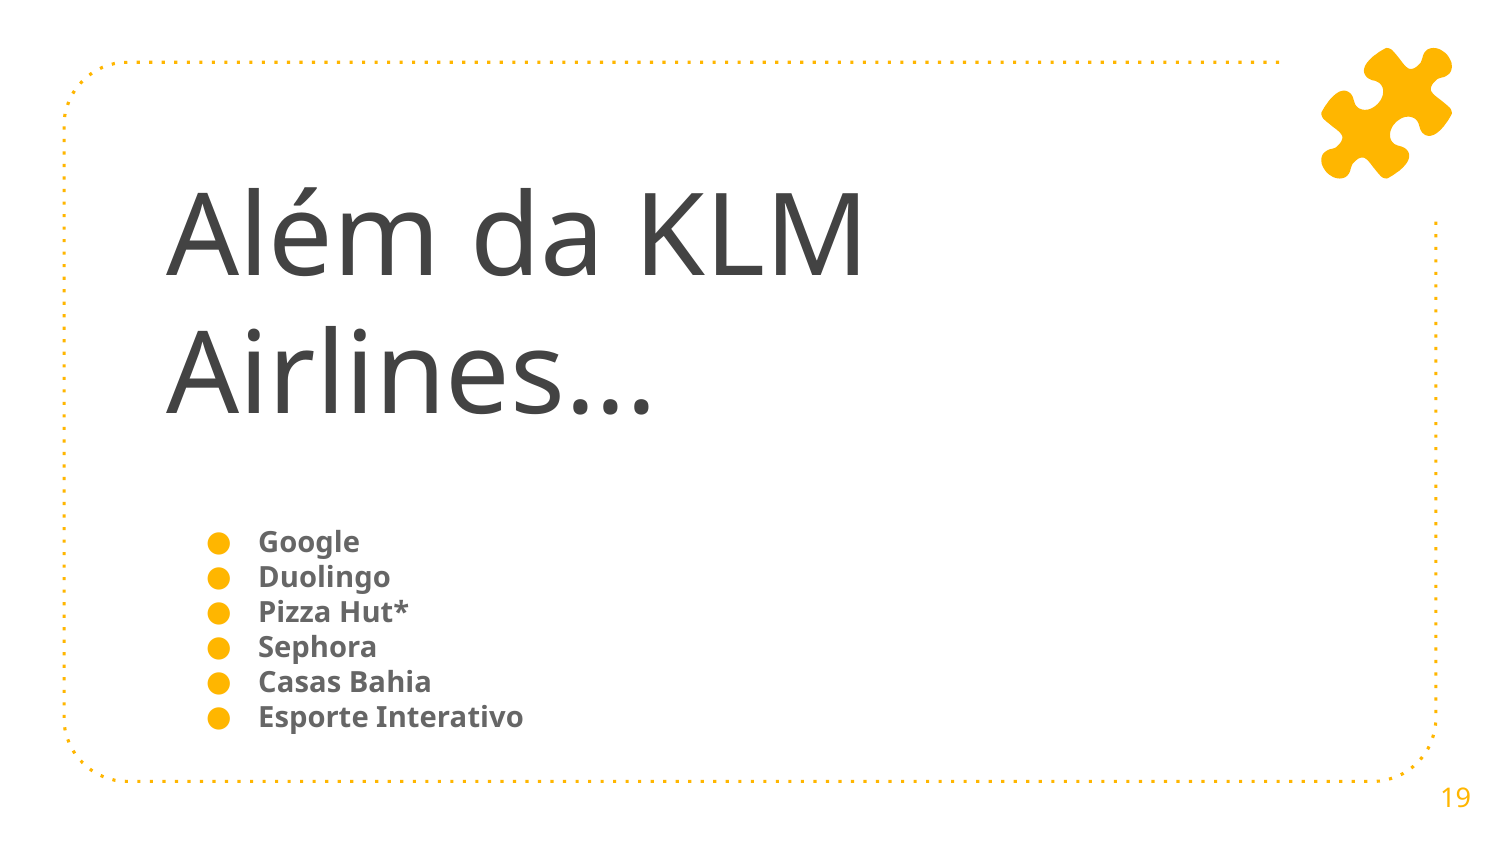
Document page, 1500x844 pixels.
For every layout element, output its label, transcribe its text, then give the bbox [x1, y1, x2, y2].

title Além da KLM Airlines... [151, 146, 1278, 287]
slide_number <number> [1411, 753, 1500, 844]
text_box [1321, 47, 1452, 179]
list Google Duolingo Pizza Hut* Sephora Casas Bahia Esporte Interativo [168, 508, 693, 844]
